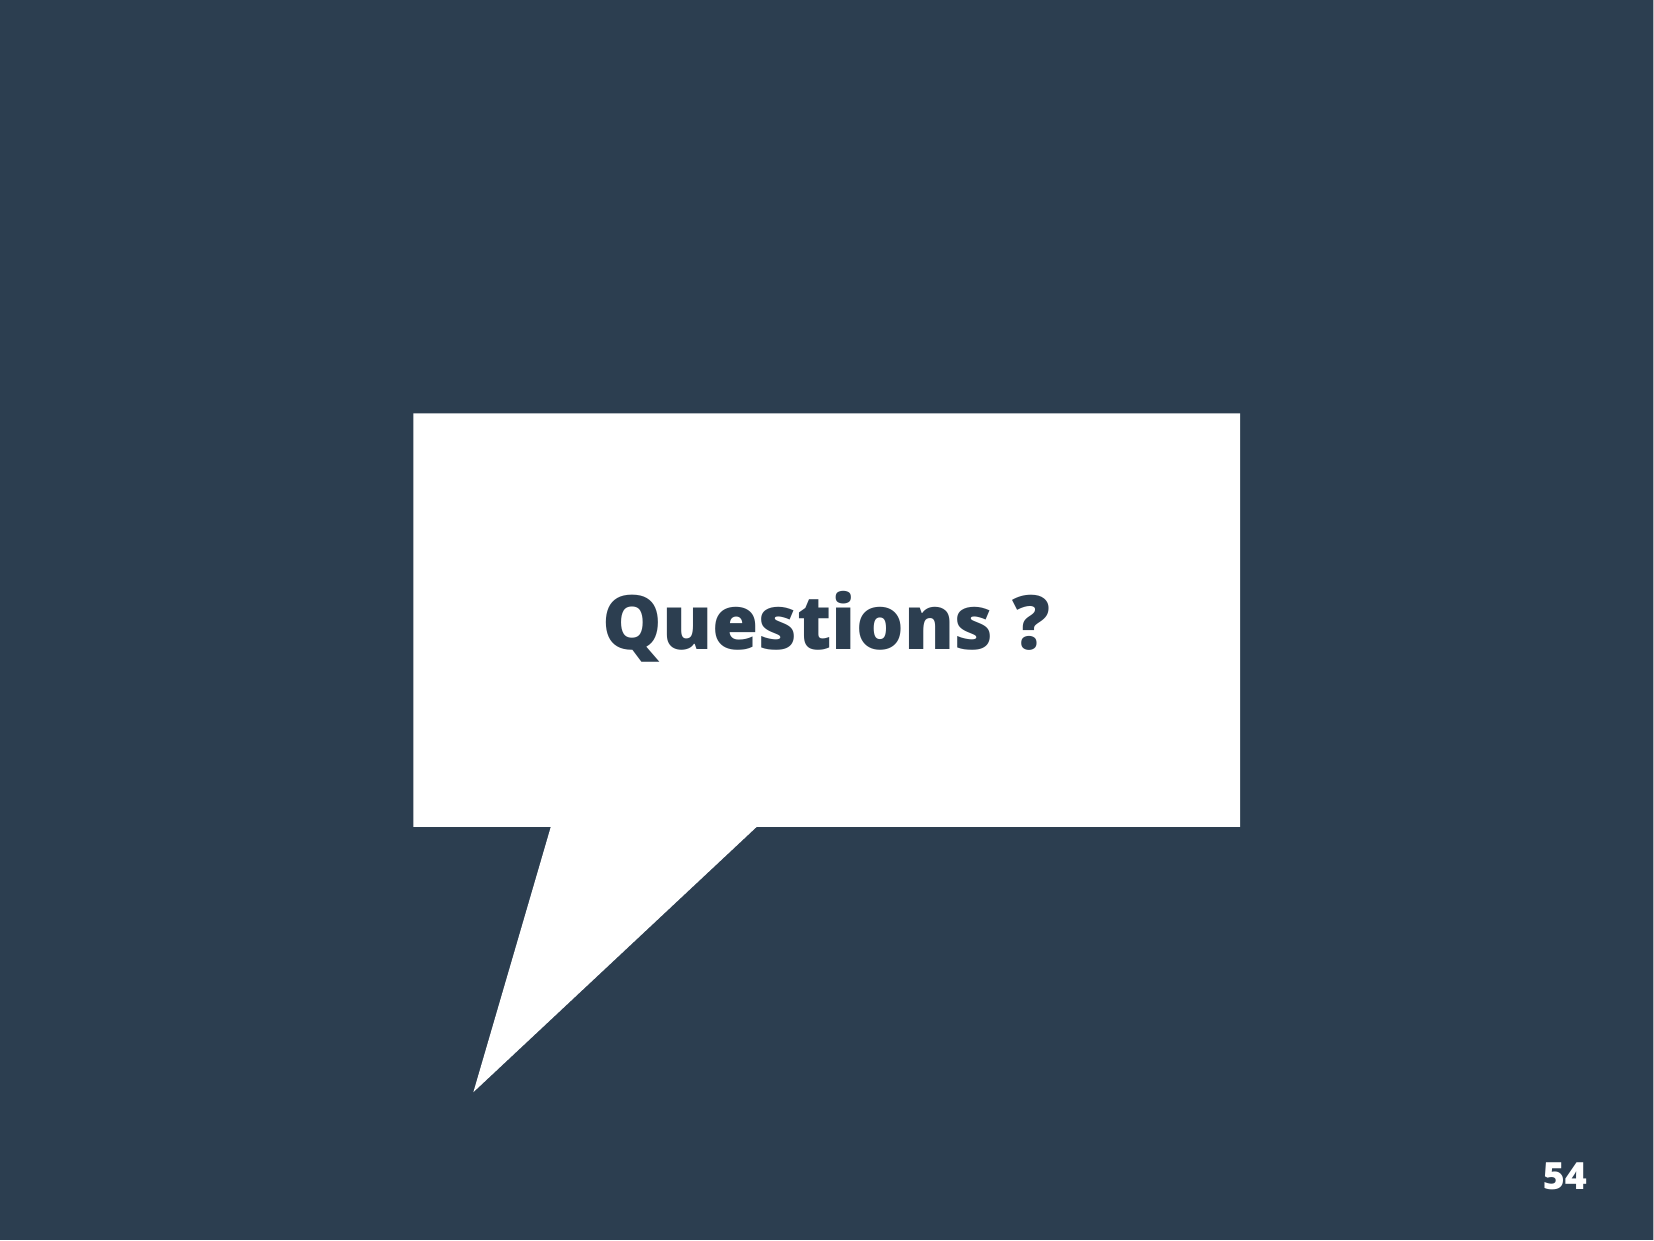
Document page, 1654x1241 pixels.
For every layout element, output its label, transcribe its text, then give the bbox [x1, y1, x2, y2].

title Questions ? [442, 442, 1211, 798]
